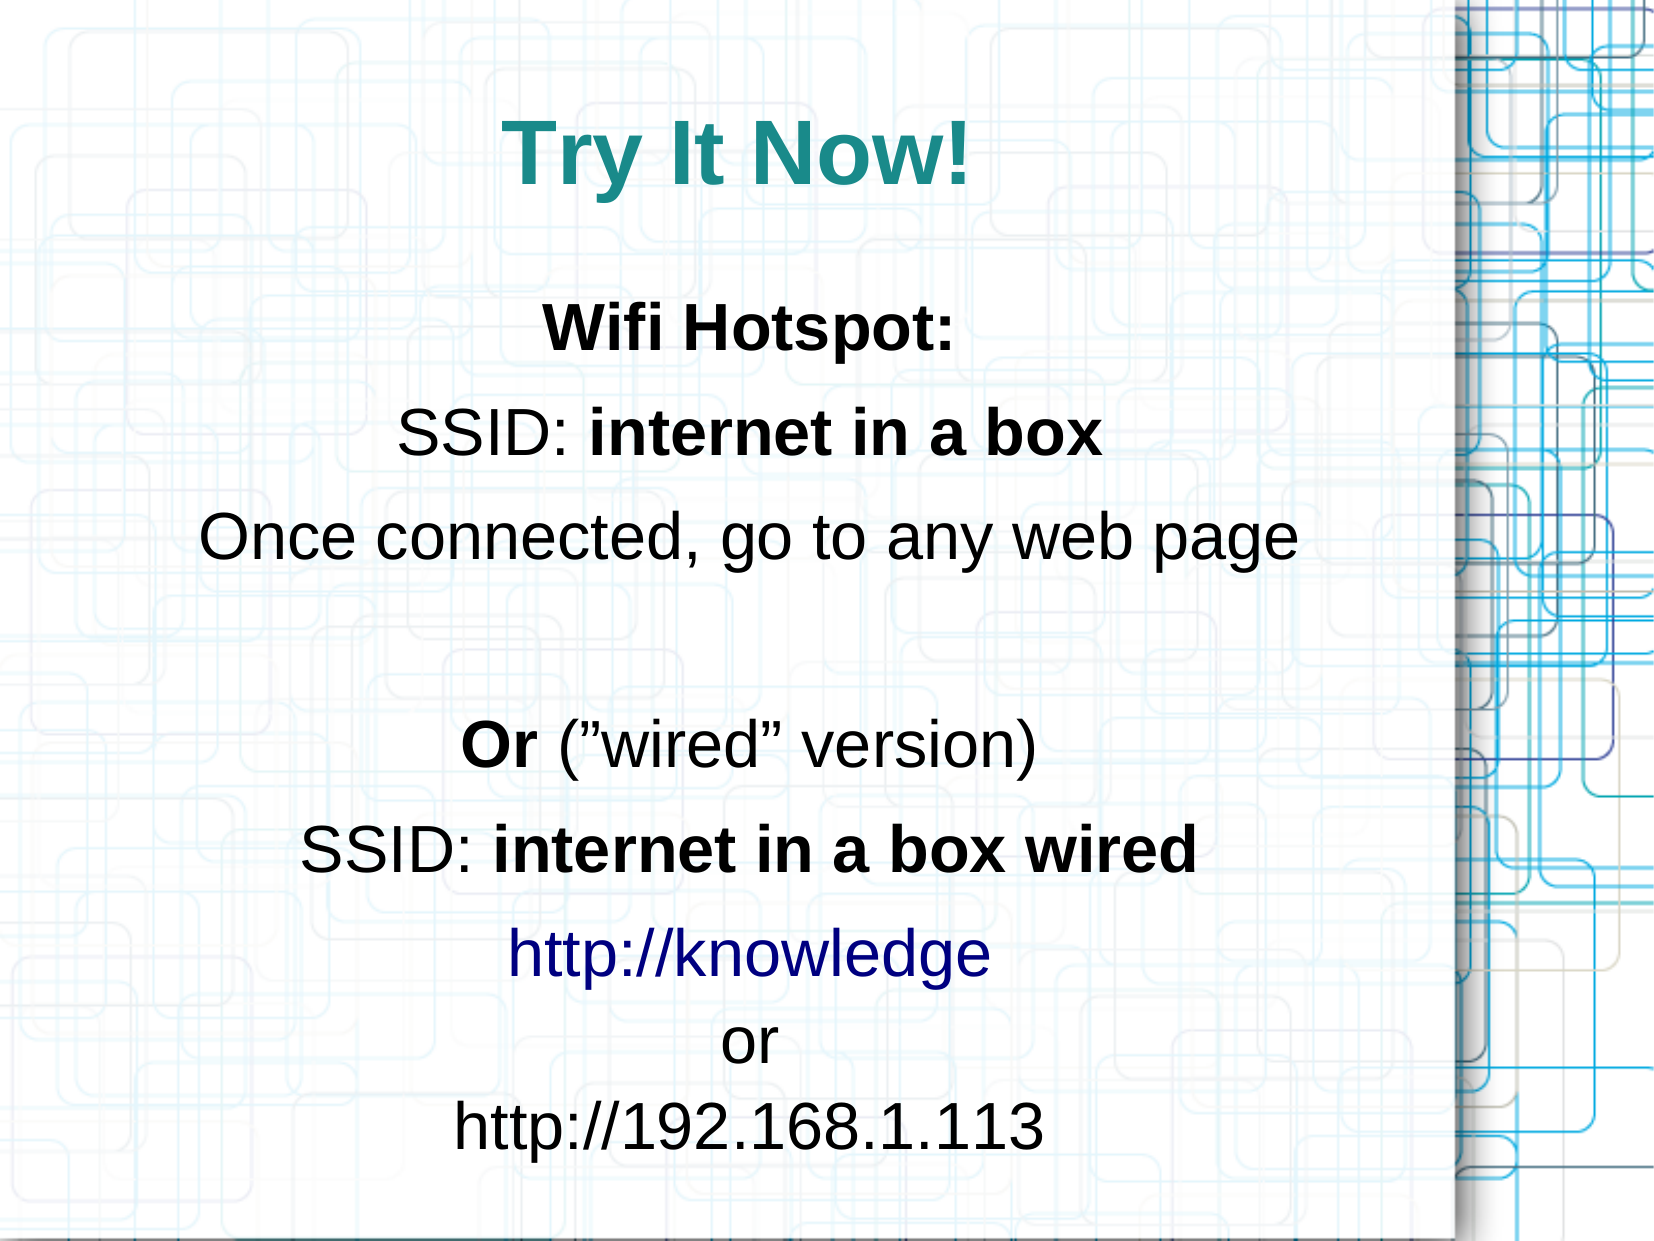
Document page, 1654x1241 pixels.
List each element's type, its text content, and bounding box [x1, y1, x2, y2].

list Wifi Hotspot: SSID: internet in a box Once connected, go to any web page Or (”wired” version) SSID: internet in a box wired http://knowledge or http://192.168.1.113 [82, 290, 1418, 1241]
title Try It Now! [59, 49, 1418, 257]
picture [0, 0, 1654, 1241]
